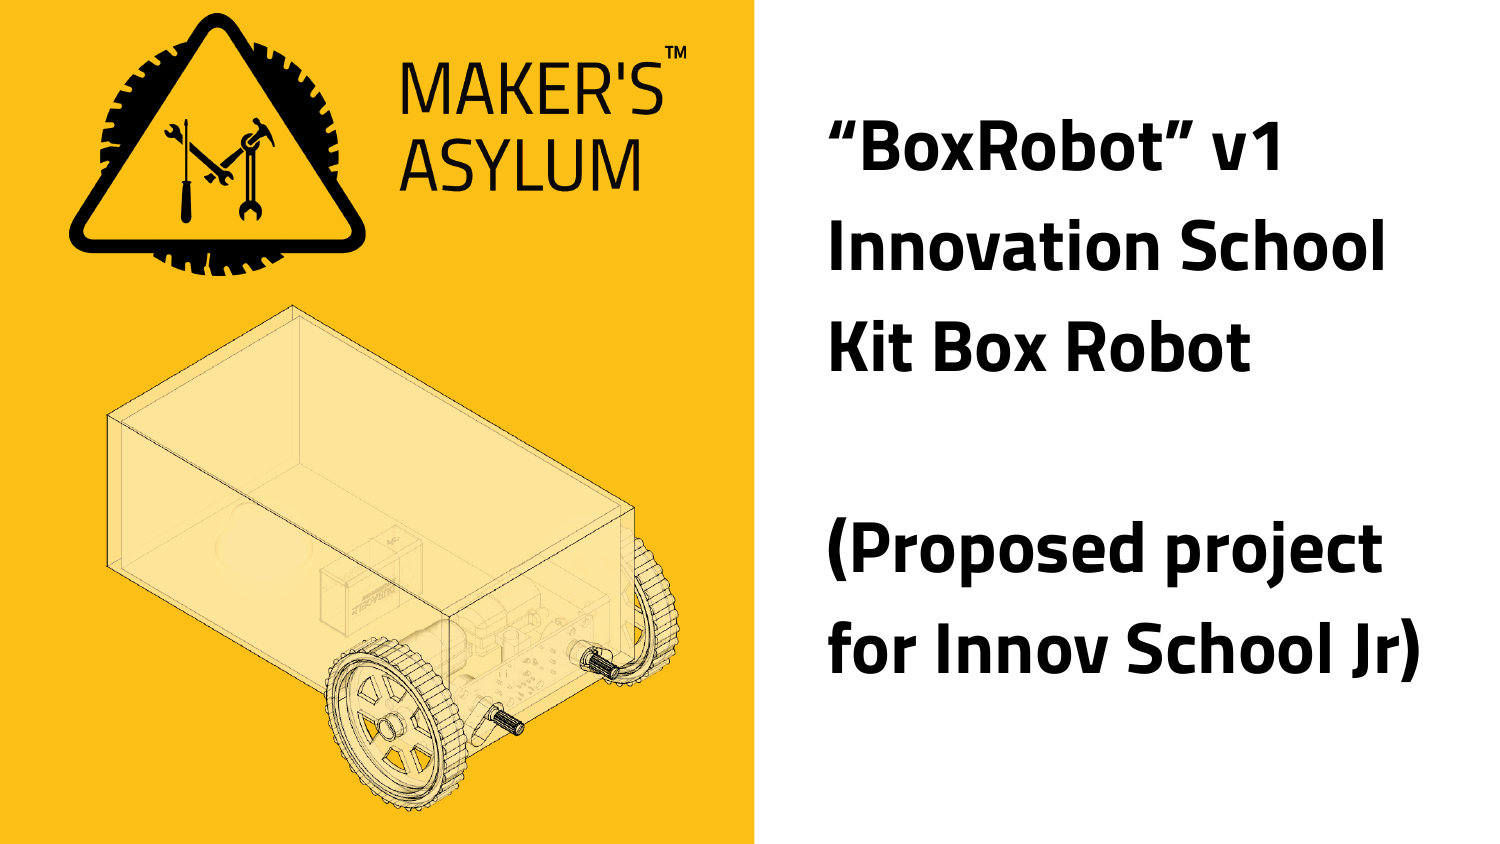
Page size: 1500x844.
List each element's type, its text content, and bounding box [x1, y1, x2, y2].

picture [100, 289, 691, 815]
picture [69, 13, 686, 276]
text_box “BoxRobot” v1 Innovation School Kit Box Robot (Proposed project for Innov School Jr) [811, 254, 1475, 517]
text_box [0, 0, 755, 844]
